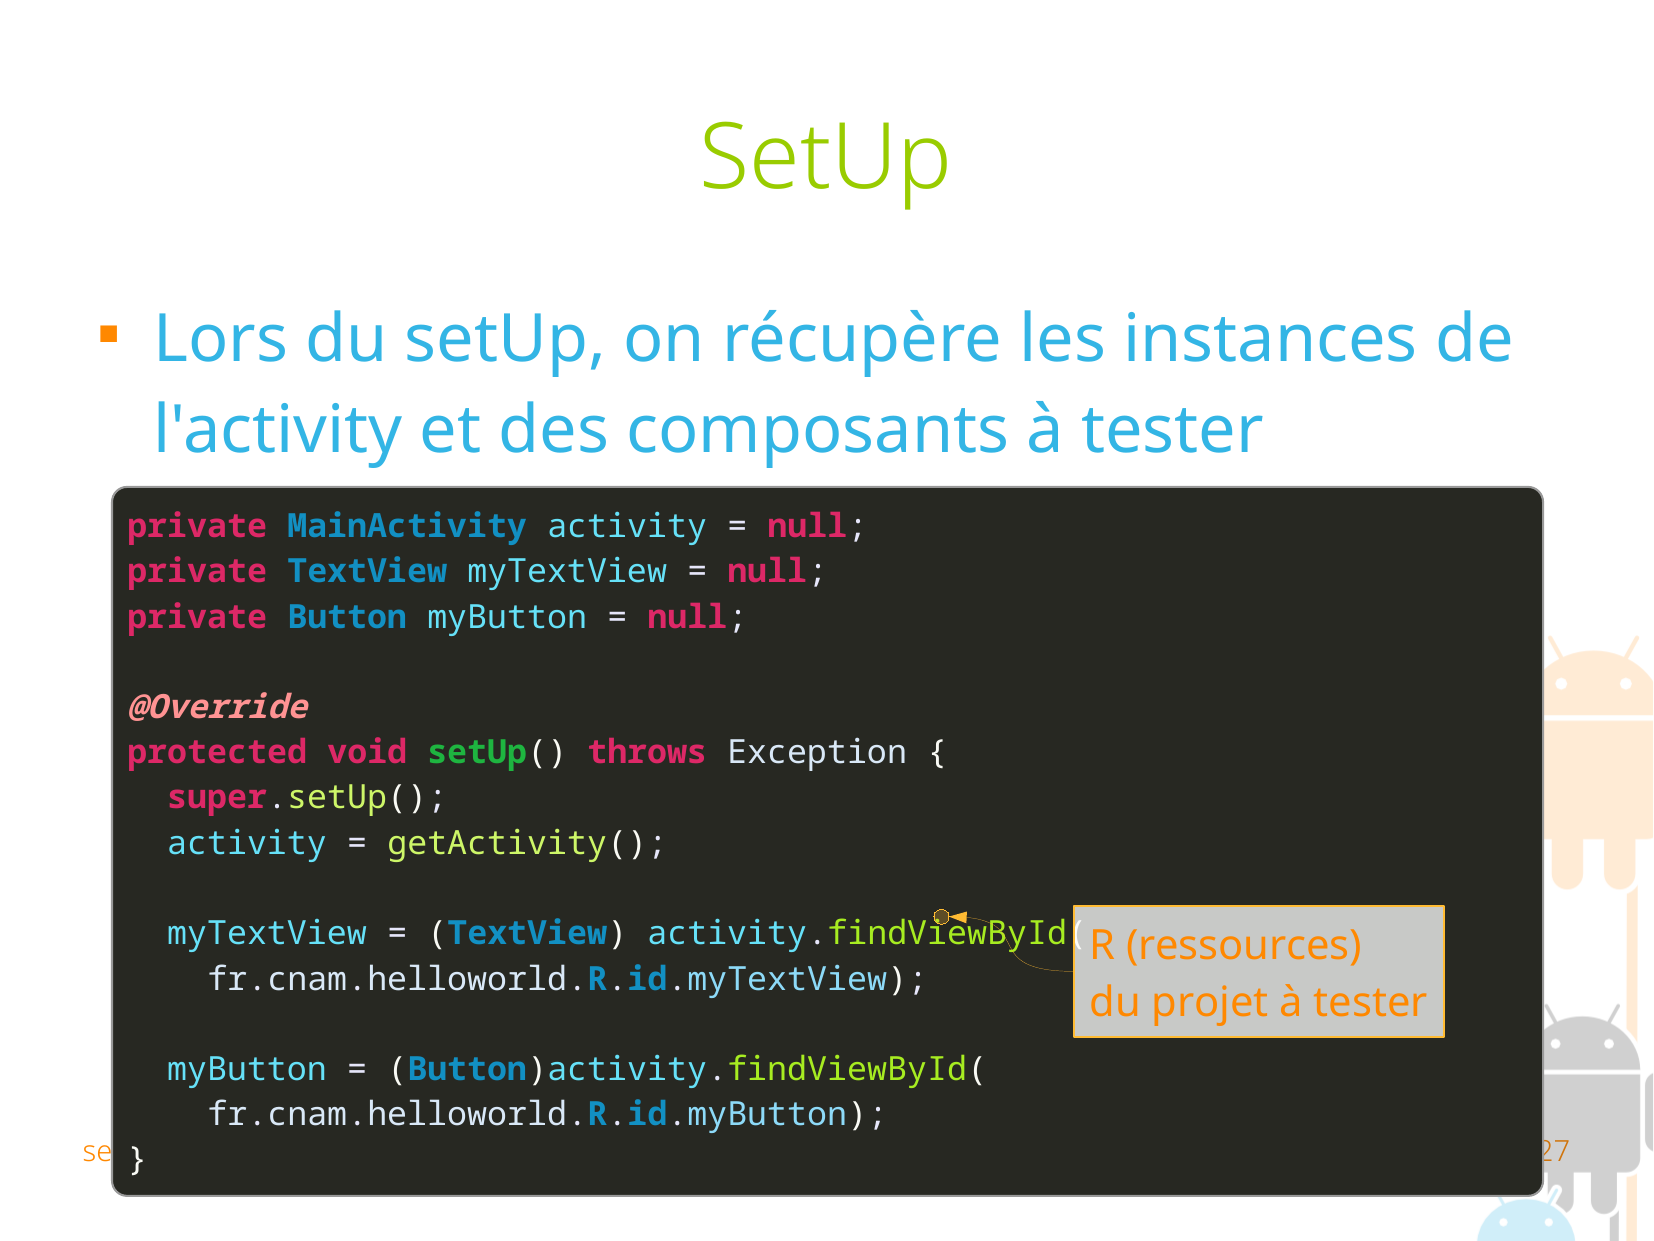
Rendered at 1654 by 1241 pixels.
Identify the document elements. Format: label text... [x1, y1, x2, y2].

text_box [933, 909, 949, 925]
text_box R (ressources) du projet à tester [1073, 905, 1420, 1021]
picture [240, 423, 1654, 1241]
list Lors du setUp, on récupère les instances de l'activity et des composants à tester [82, 290, 1571, 1010]
text_box private MainActivity activity = null; private TextView myTextView = null; private Button myButton = null; @Override protected void setUp() throws Exception { super.setUp(); activity = getActivity(); myTextView = (TextView) activity.findViewById( fr.cnam.helloworld.R.id.myTextView); myButton = (Button)activity.findViewById( fr.cnam.helloworld.R.id.myButton); } [112, 486, 1544, 1102]
title SetUp [82, 49, 1571, 257]
